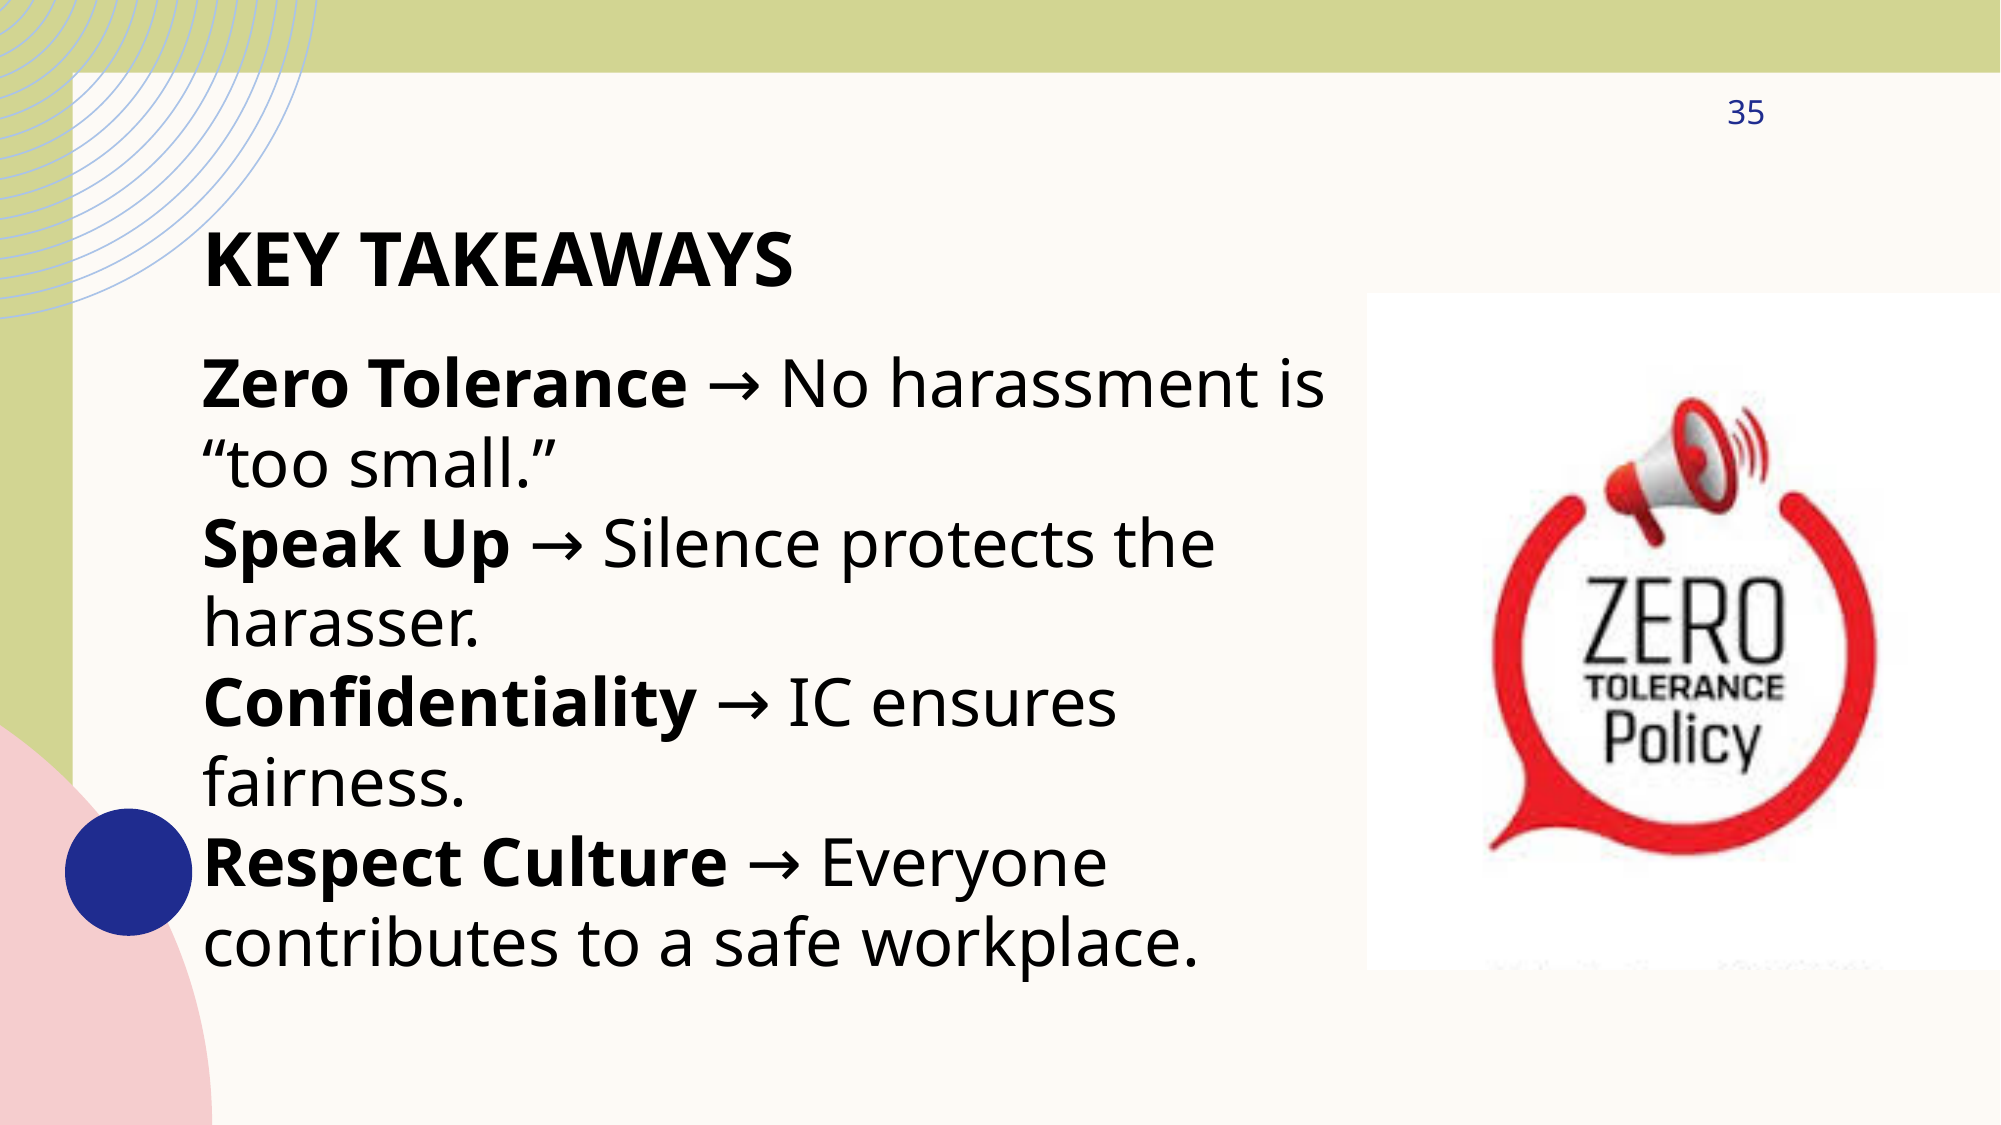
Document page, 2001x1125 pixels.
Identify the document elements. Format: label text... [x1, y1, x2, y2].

text_box Zero Tolerance → No harassment is “too small.” Speak Up → Silence protects the harasser. Confidentiality → IC ensures fairness. Respect Culture → Everyone contributes to a safe workplace. [187, 332, 1367, 914]
text_box [1712, 75, 1875, 153]
title Key Takeaways [187, 121, 1808, 286]
picture [1367, 293, 2000, 970]
